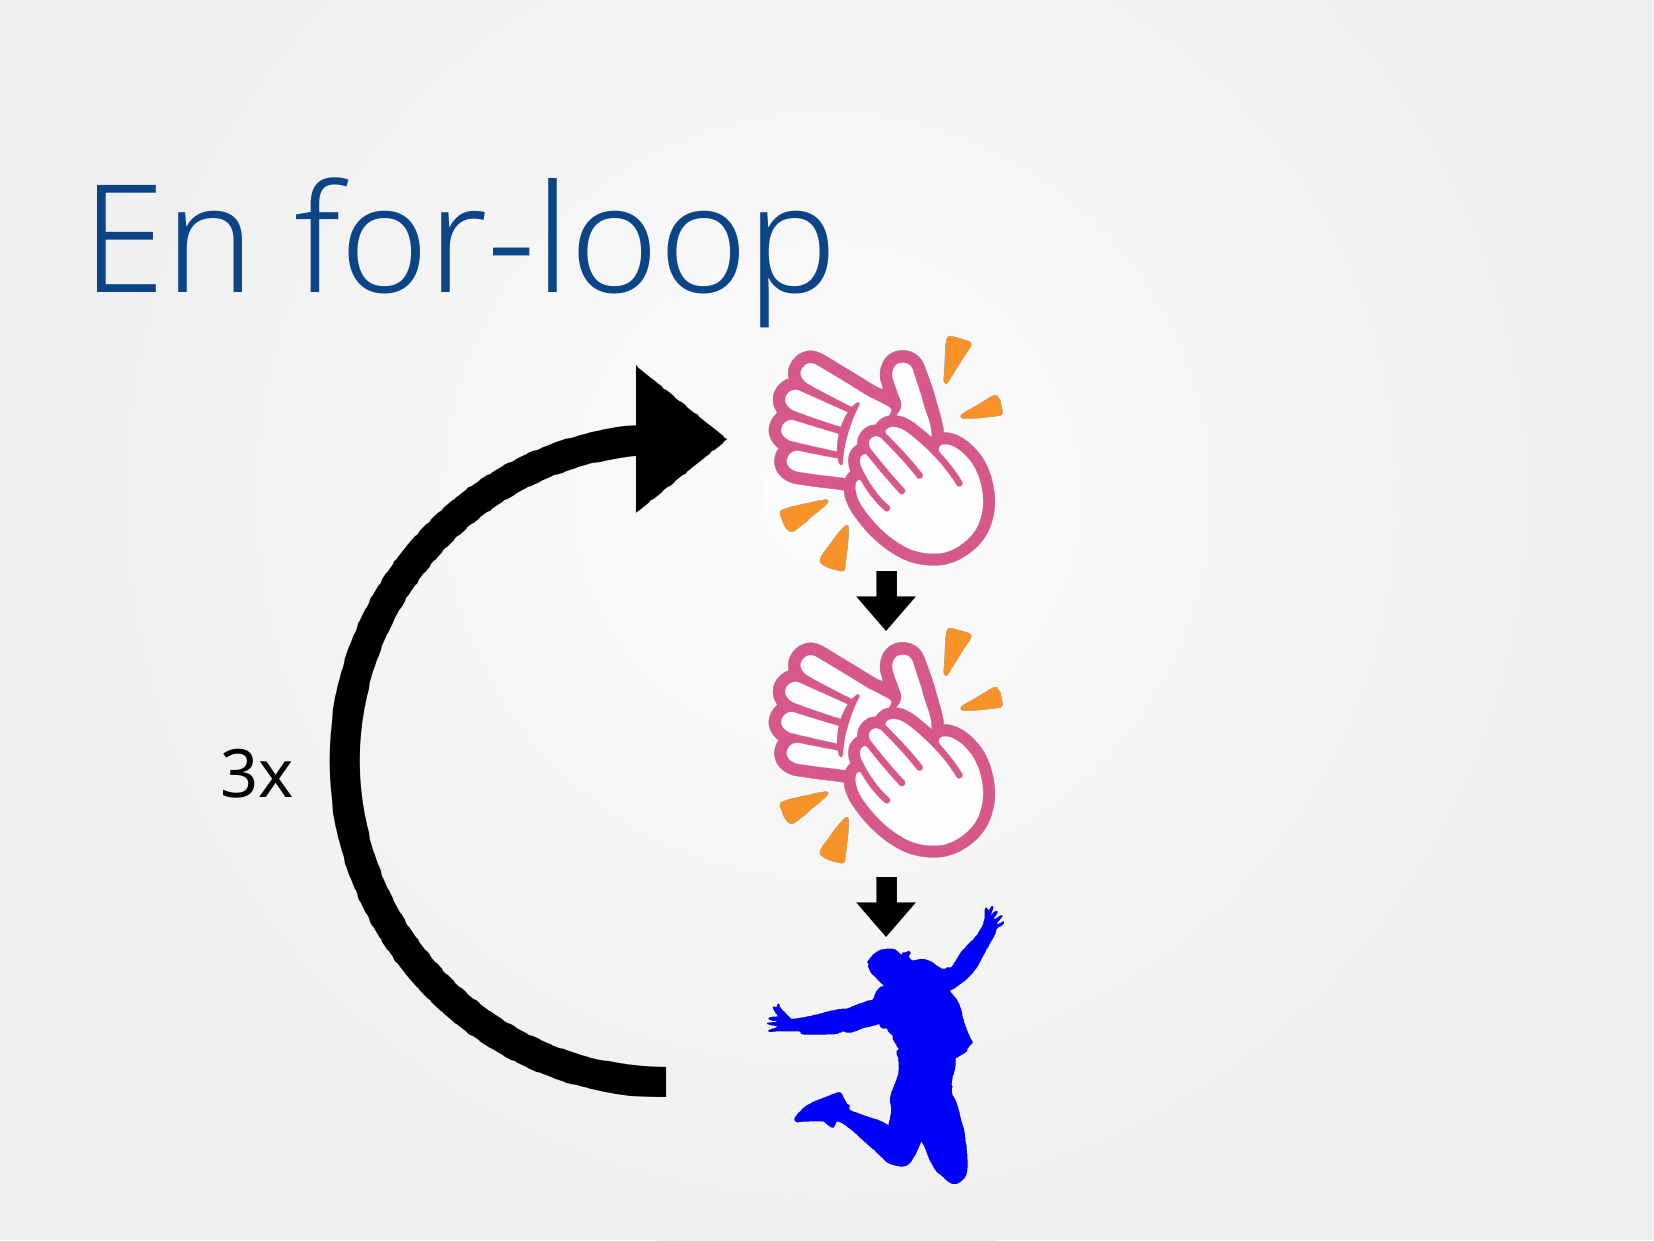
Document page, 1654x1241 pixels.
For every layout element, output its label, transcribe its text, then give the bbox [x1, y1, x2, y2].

picture [162, 335, 1004, 1184]
title En for-loop [82, 80, 1572, 337]
list 3x [141, 725, 295, 812]
